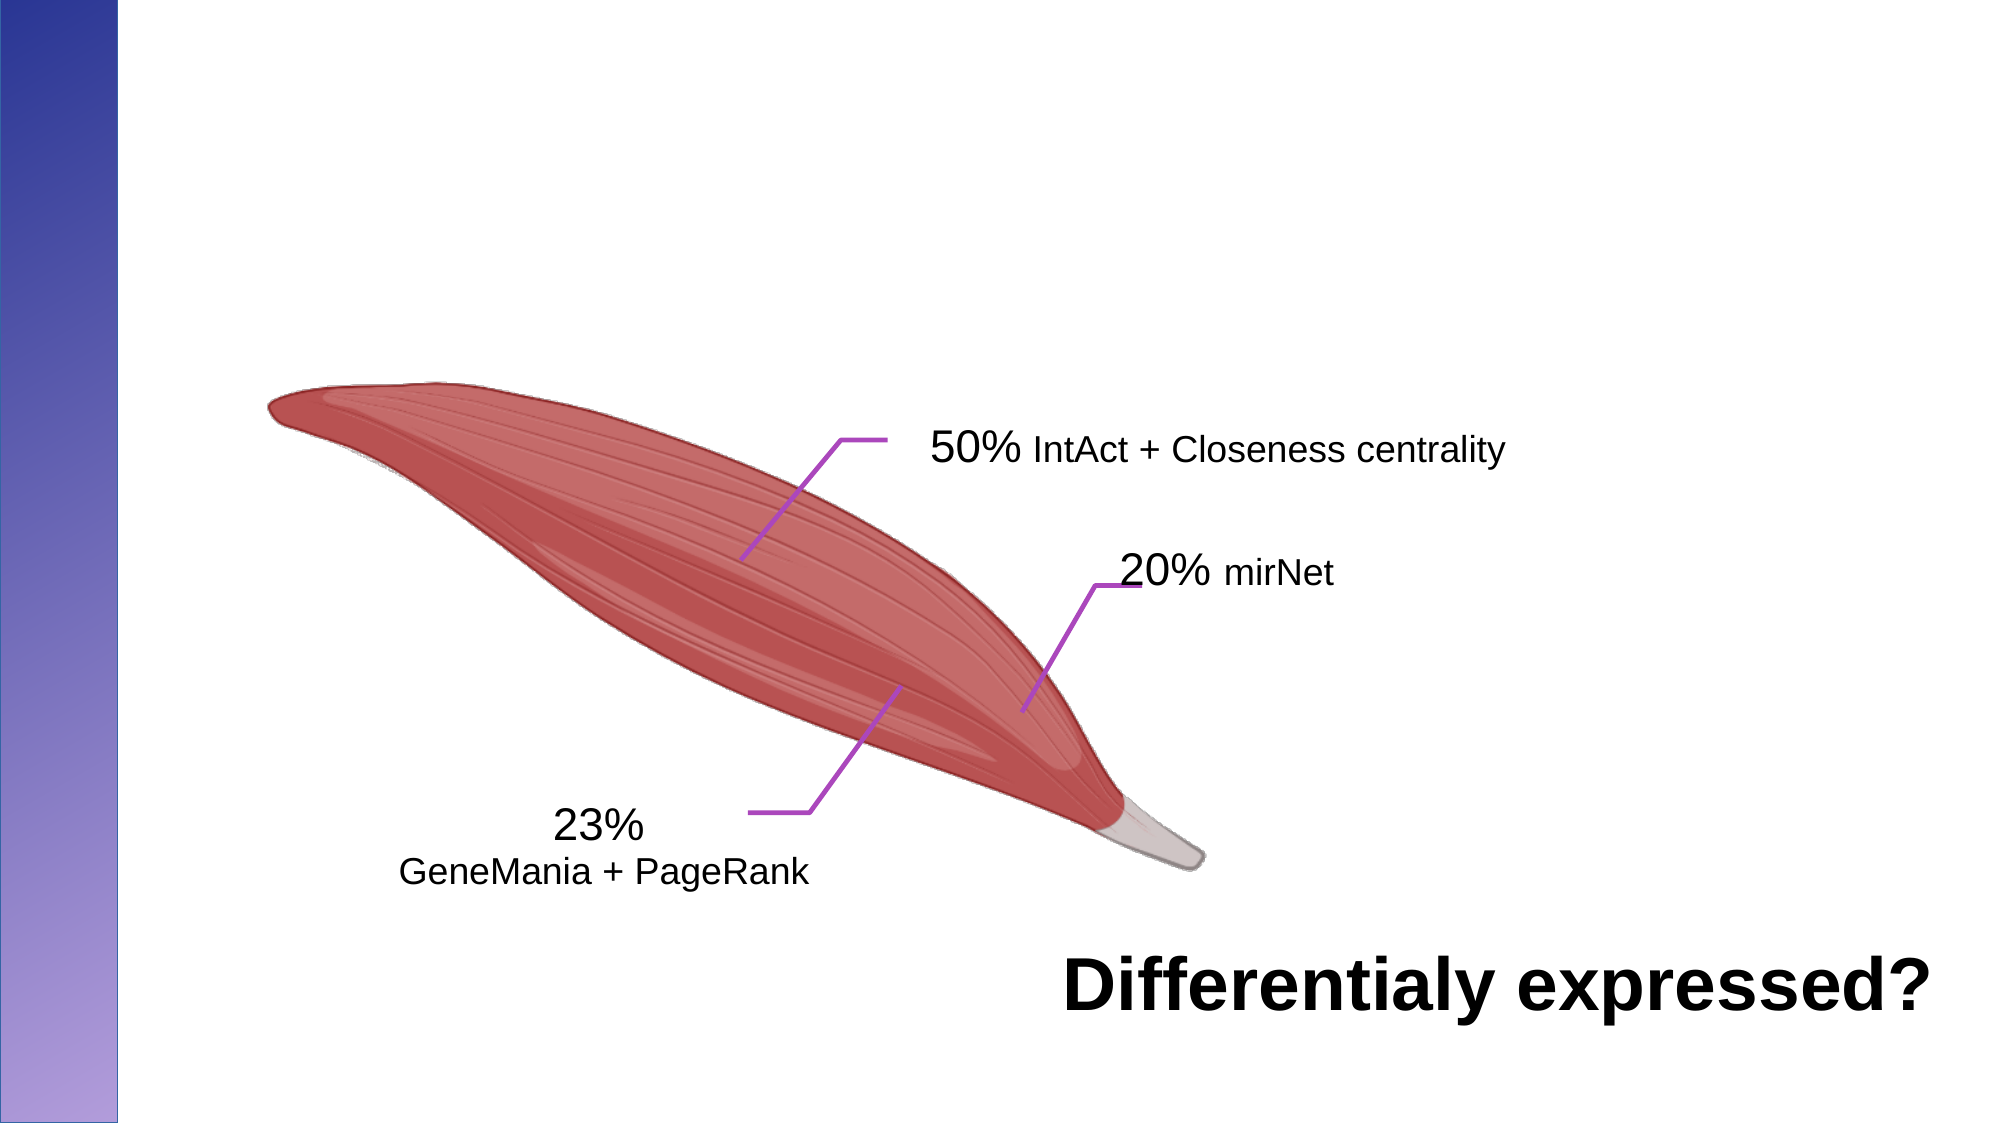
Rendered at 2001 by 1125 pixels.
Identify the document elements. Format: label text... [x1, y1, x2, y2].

text_box 23% GeneMania + PageRank [383, 791, 832, 926]
text_box [0, 0, 118, 1123]
text_box 20% mirNet [1104, 536, 1536, 671]
picture [236, 324, 1234, 960]
text_box Differentialy expressed? [1047, 934, 1949, 1034]
text_box 50% IntAct + Closeness centrality [915, 413, 1565, 532]
